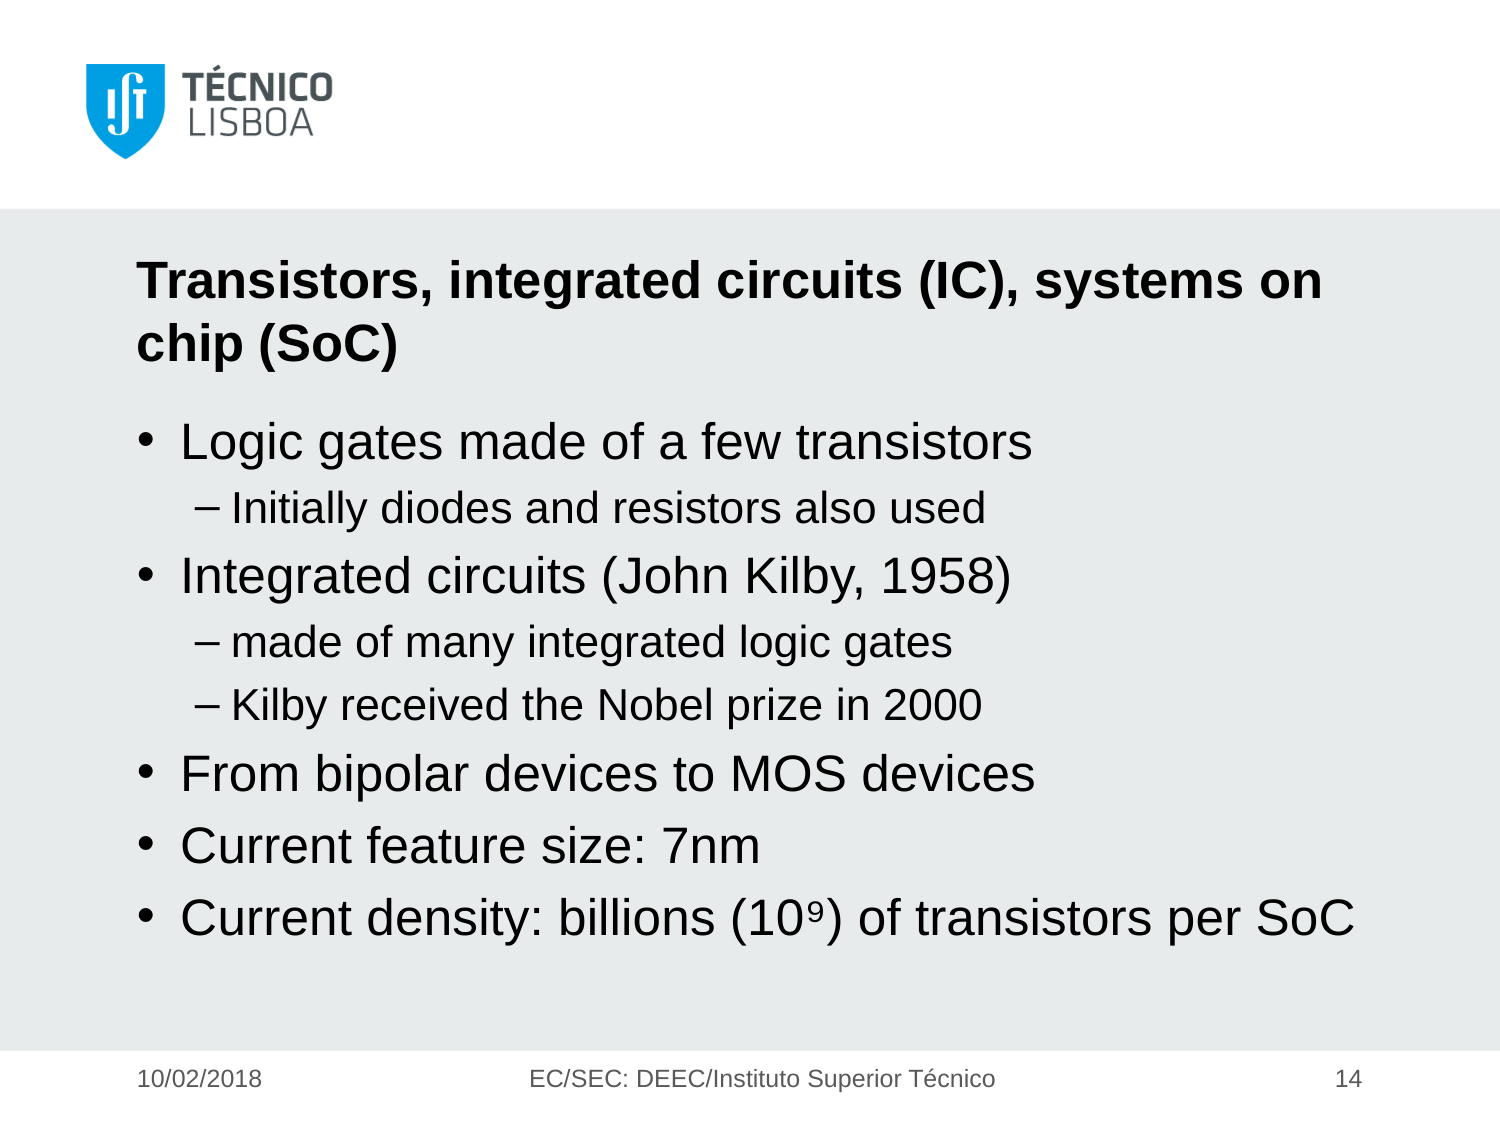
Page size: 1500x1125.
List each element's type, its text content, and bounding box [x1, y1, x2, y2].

picture [0, 0, 1500, 1125]
slide_number <number> [1077, 1052, 1378, 1103]
footer EC/SEC: DEEC/Instituto Superior Técnico [512, 1052, 1021, 1103]
title Transistors, integrated circuits (IC), systems on chip (SoC) [121, 237, 1378, 381]
slide_number 10/02/2018 [121, 1052, 425, 1103]
list Logic gates made of a few transistors Initially diodes and resistors also used Integrated circuits (John Kilby, 1958) made of many integrated logic gates Kilby received the Nobel prize in 2000 From bipolar devices to MOS devices Current feature size: 7nm Current density: billions (10⁹) of transistors per SoC [121, 400, 1378, 1005]
